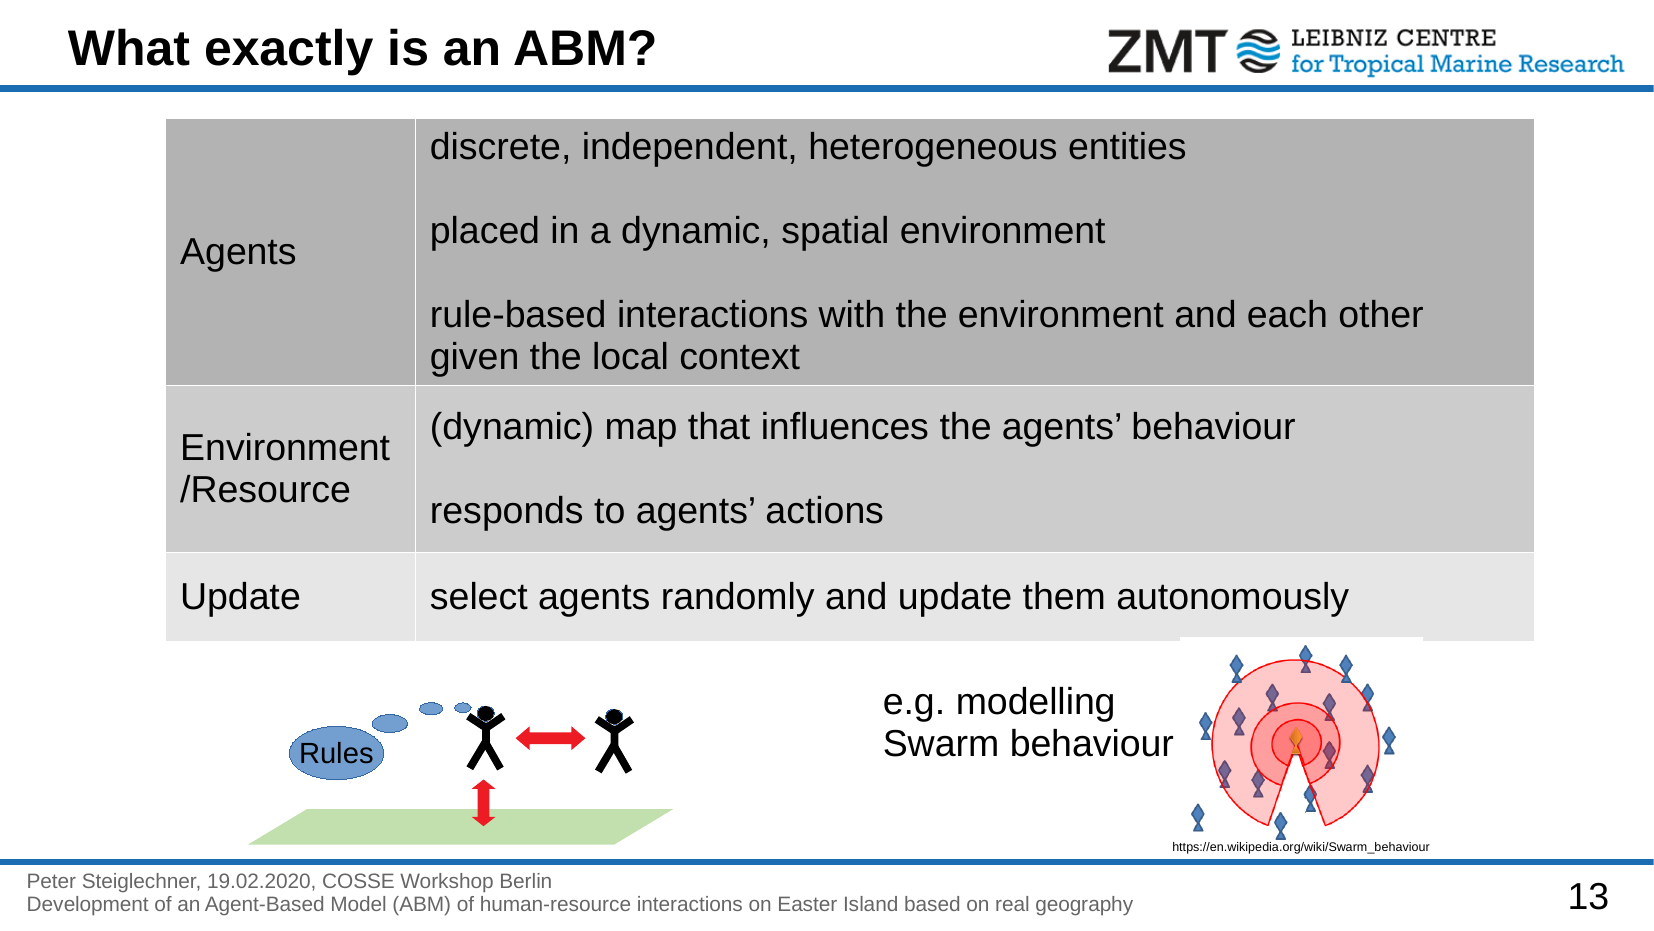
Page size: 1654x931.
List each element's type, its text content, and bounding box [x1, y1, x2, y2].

table_cell Environment/Resource [166, 386, 415, 552]
table_header discrete, independent, heterogeneous entities placed in a dynamic, spatial environment rule-based interactions with the environment and each other given the local context [416, 119, 1534, 385]
text_box [23, 82, 934, 392]
table_cell (dynamic) map that influences the agents’ behaviour responds to agents’ actions [416, 386, 1534, 552]
text_box e.g. modelling Swarm behaviour [868, 673, 1270, 780]
text_box https://en.wikipedia.org/wiki/Swarm_behaviour [1157, 832, 1654, 931]
table_header Agents [166, 119, 415, 385]
table_cell select agents randomly and update them autonomously [416, 553, 1534, 641]
picture [1180, 637, 1424, 832]
text_box [372, 714, 408, 733]
text_box [419, 702, 443, 715]
table_cell Update [166, 553, 415, 641]
text_box [466, 705, 506, 771]
picture [1086, 1, 1654, 85]
text_box Rules [289, 726, 384, 780]
text_box [515, 726, 586, 751]
text_box [594, 709, 634, 774]
text_box What exactly is an ABM? [53, 12, 1022, 83]
text_box [454, 702, 472, 713]
text_box [248, 779, 674, 845]
